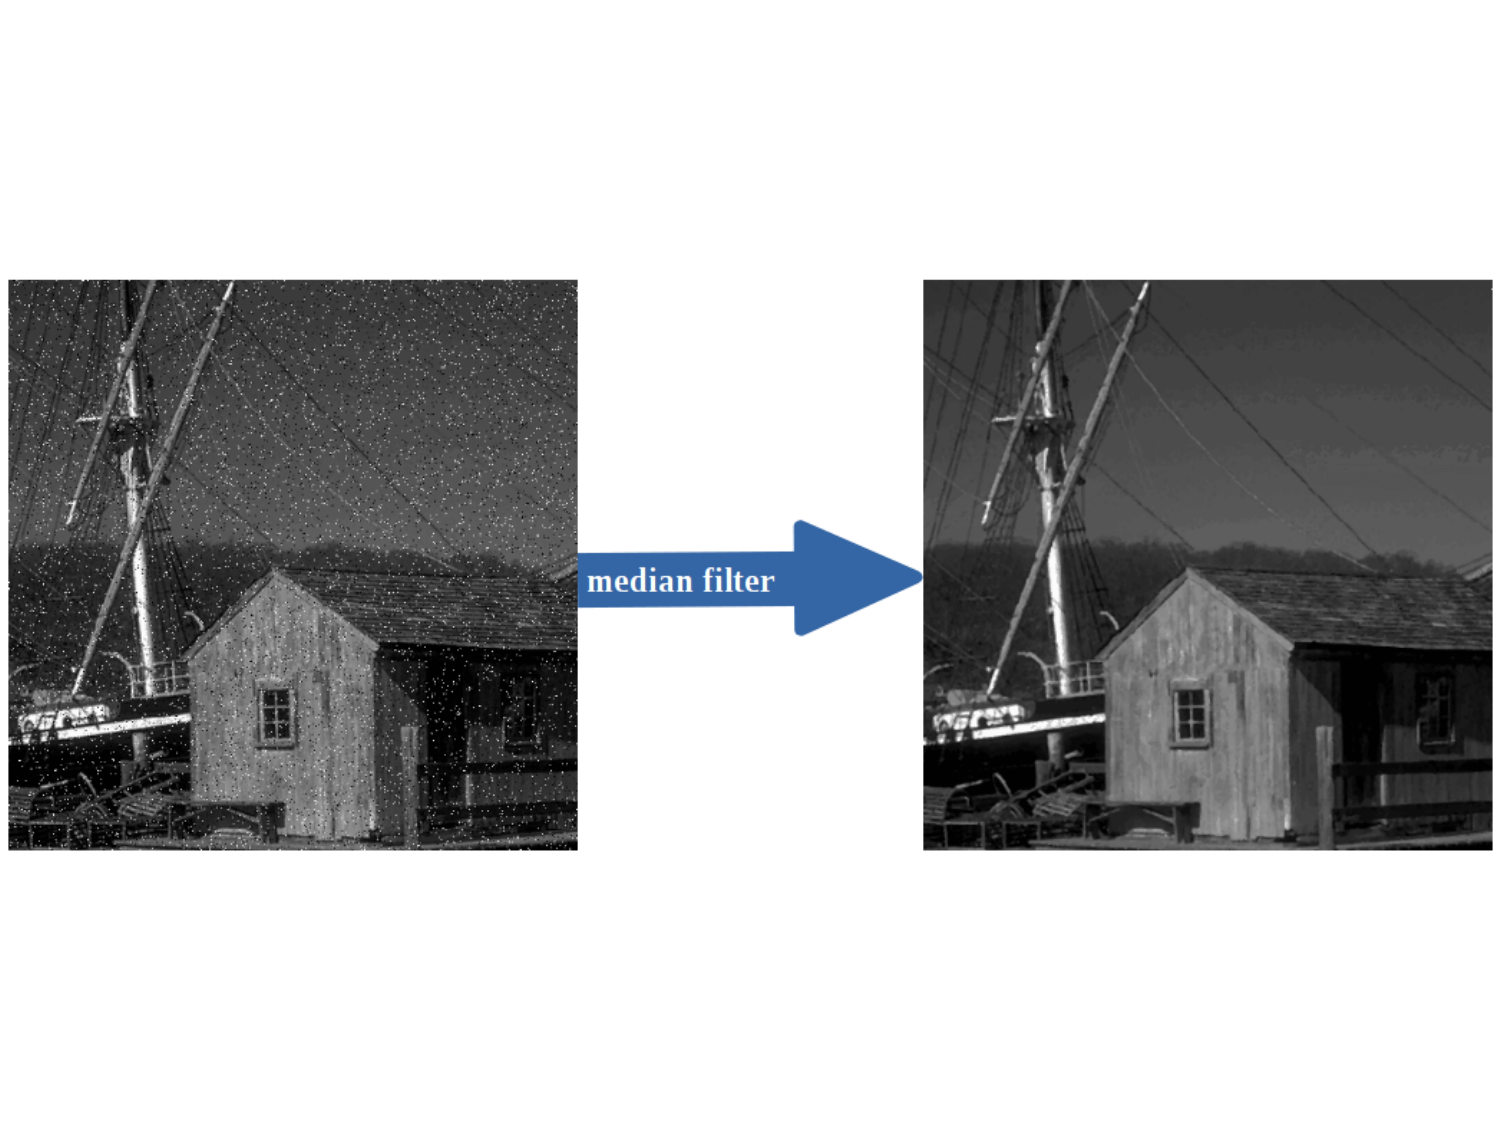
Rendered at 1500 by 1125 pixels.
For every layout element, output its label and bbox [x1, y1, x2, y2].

picture [0, 270, 1500, 855]
